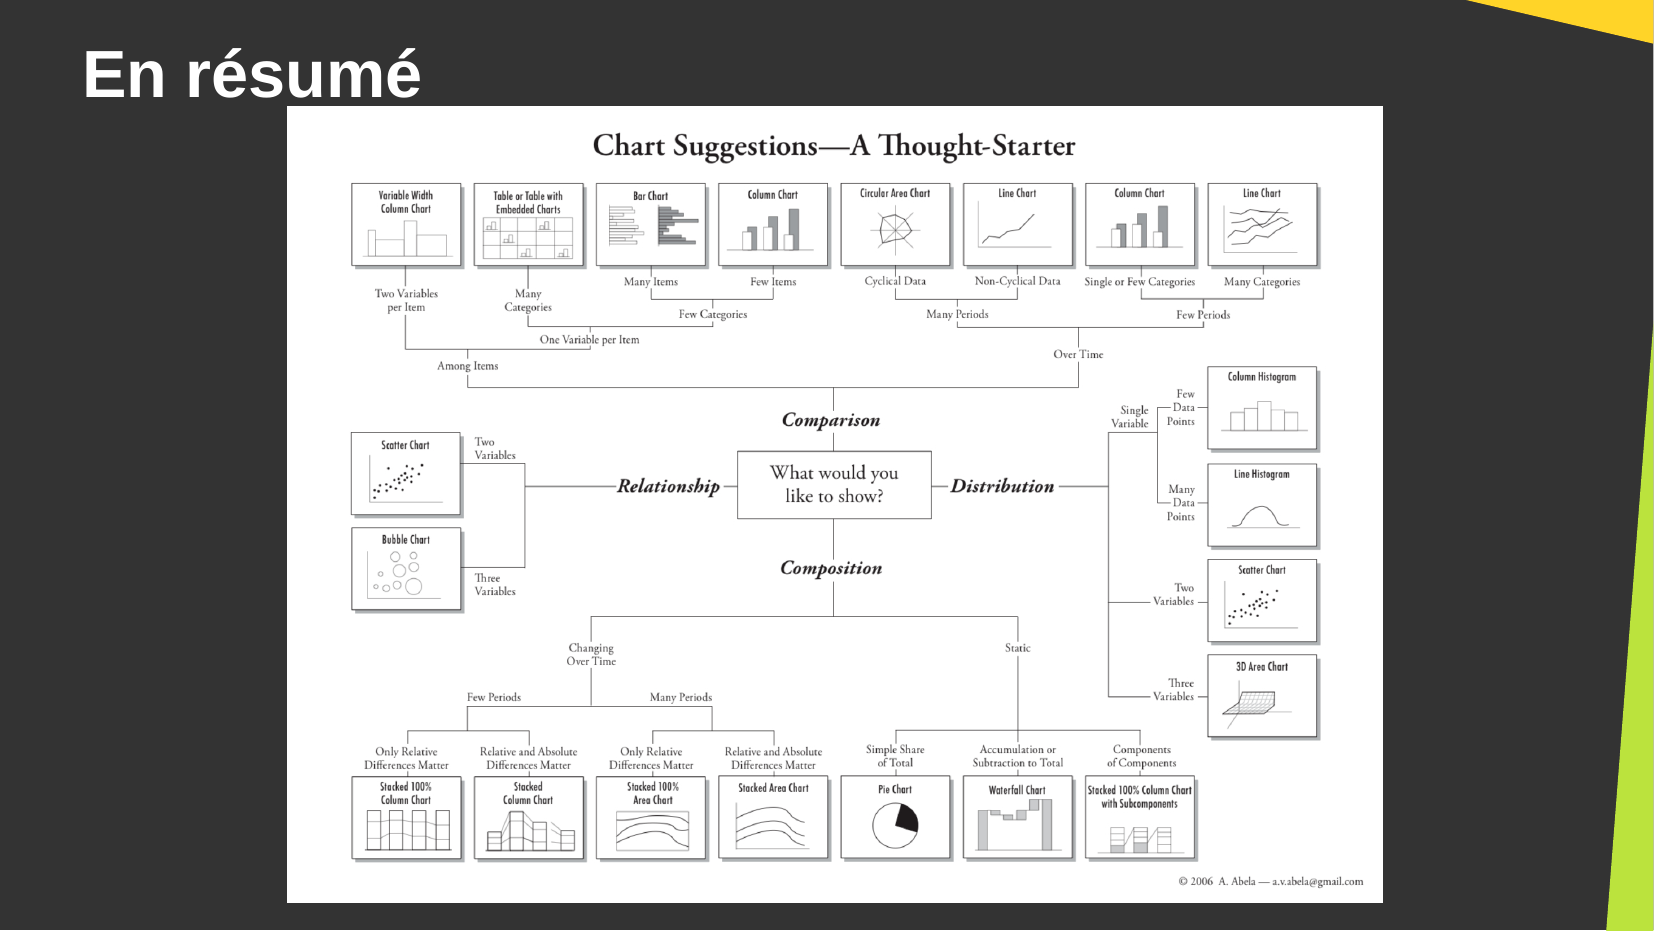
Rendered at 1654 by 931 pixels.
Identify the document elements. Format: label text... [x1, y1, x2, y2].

text_box [1606, 314, 1654, 931]
picture [287, 106, 1383, 903]
title En résumé [82, 37, 1571, 115]
text_box [1466, 0, 1654, 44]
